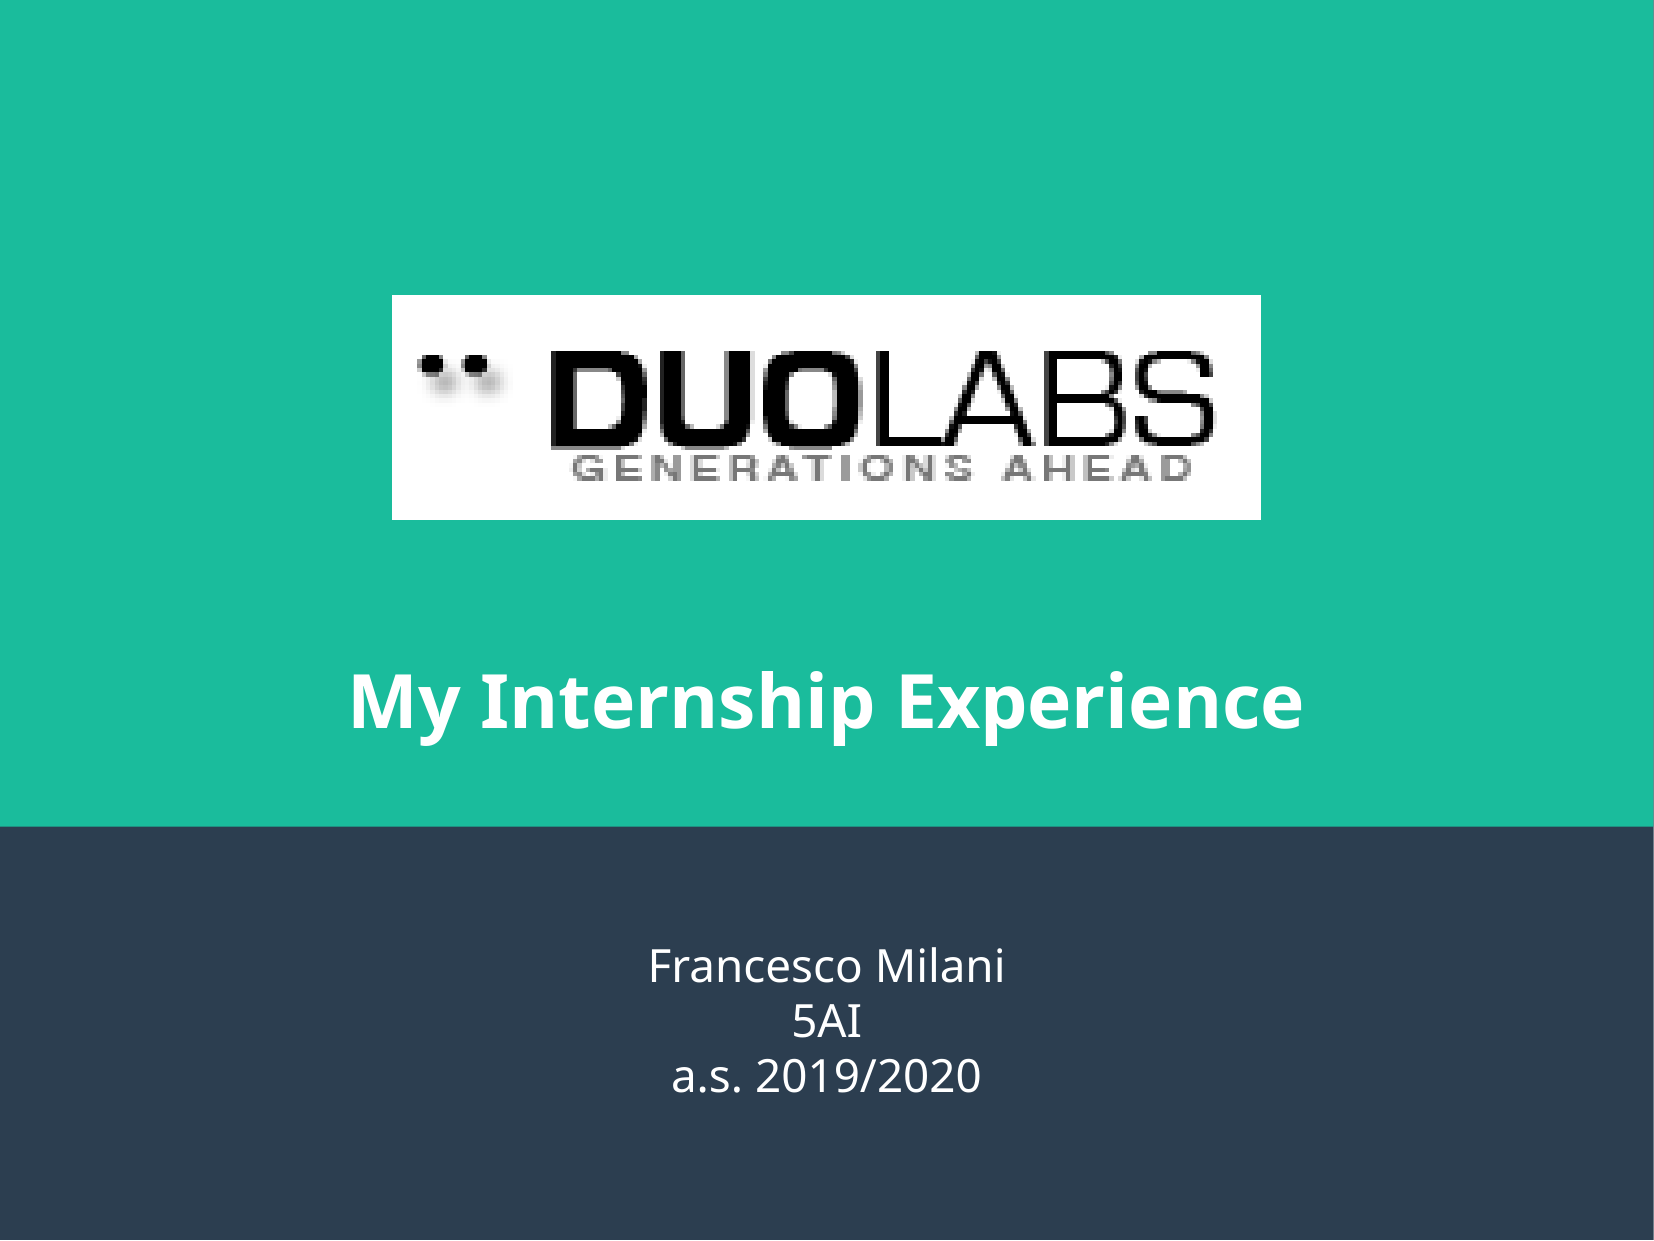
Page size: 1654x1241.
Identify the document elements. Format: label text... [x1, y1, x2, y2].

text_box My Internship Experience [58, 653, 1595, 744]
text_box Francesco Milani 5AI a.s. 2019/2020 [58, 936, 1595, 1102]
picture [392, 295, 1261, 520]
